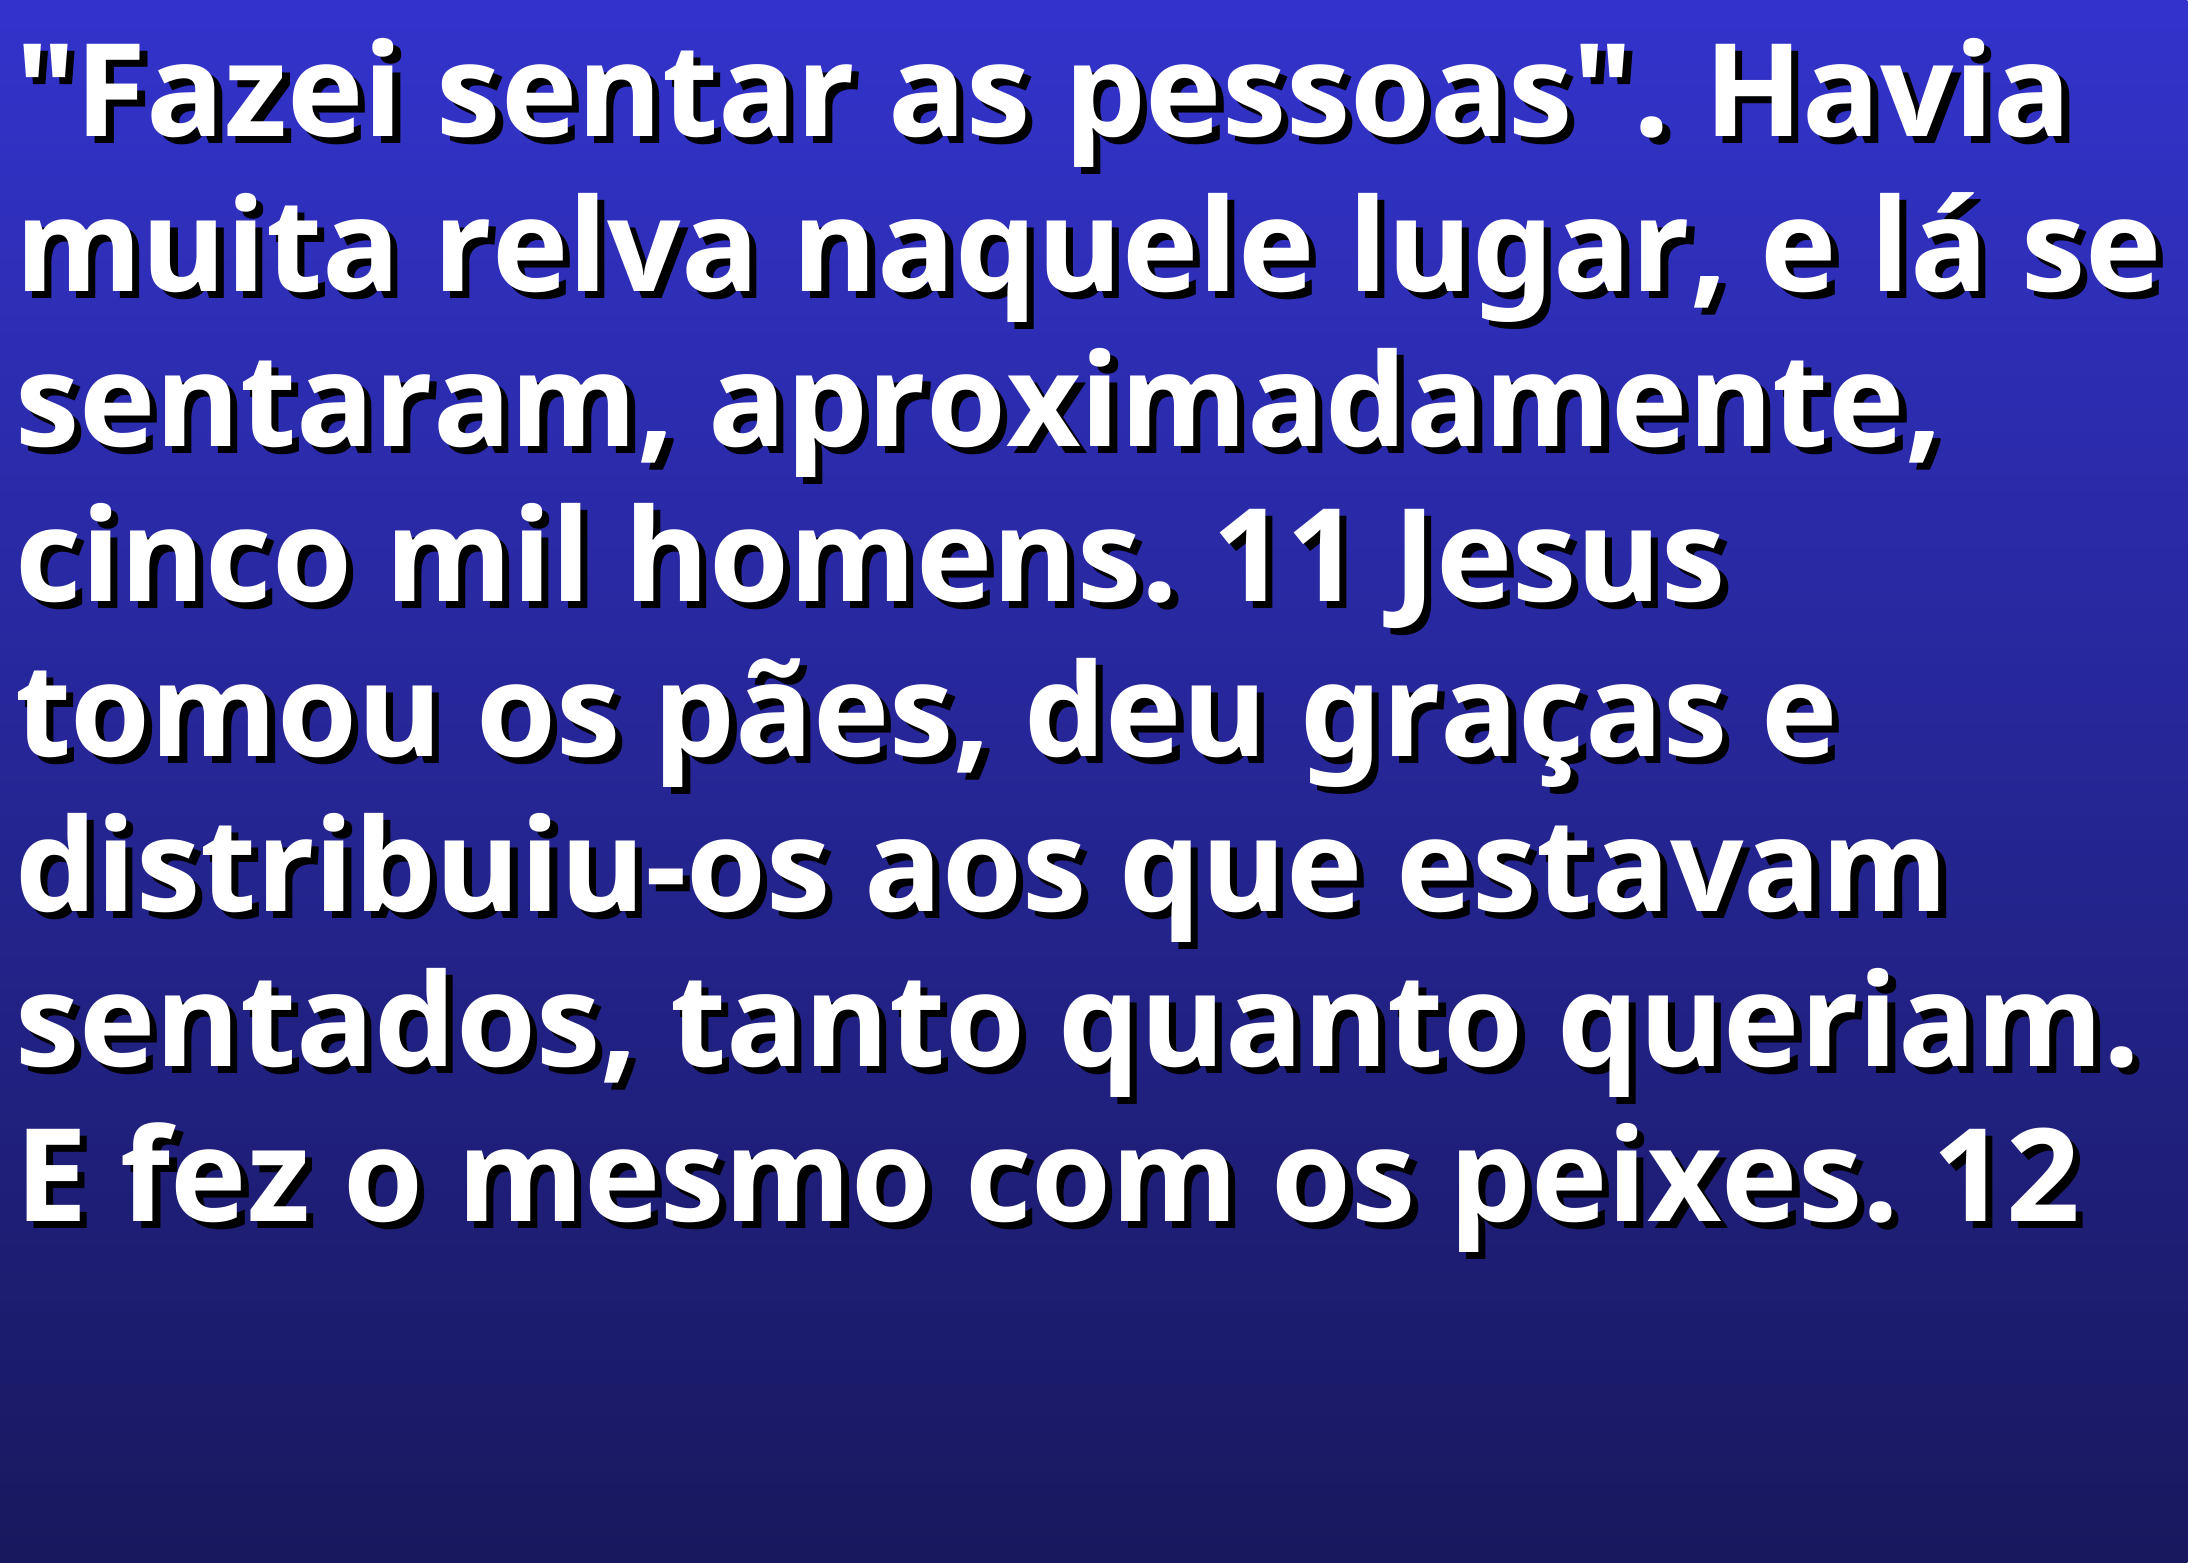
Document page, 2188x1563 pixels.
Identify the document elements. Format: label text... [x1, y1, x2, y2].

text_box "Fazei sentar as pessoas". Havia muita relva naquele lugar, e lá se sentaram, aproximadamente, cinco mil homens. 11 Jesus tomou os pães, deu graças e distribuiu-os aos que estavam sentados, tanto quanto queriam. E fez o mesmo com os peixes. 12 [0, 0, 2188, 1255]
